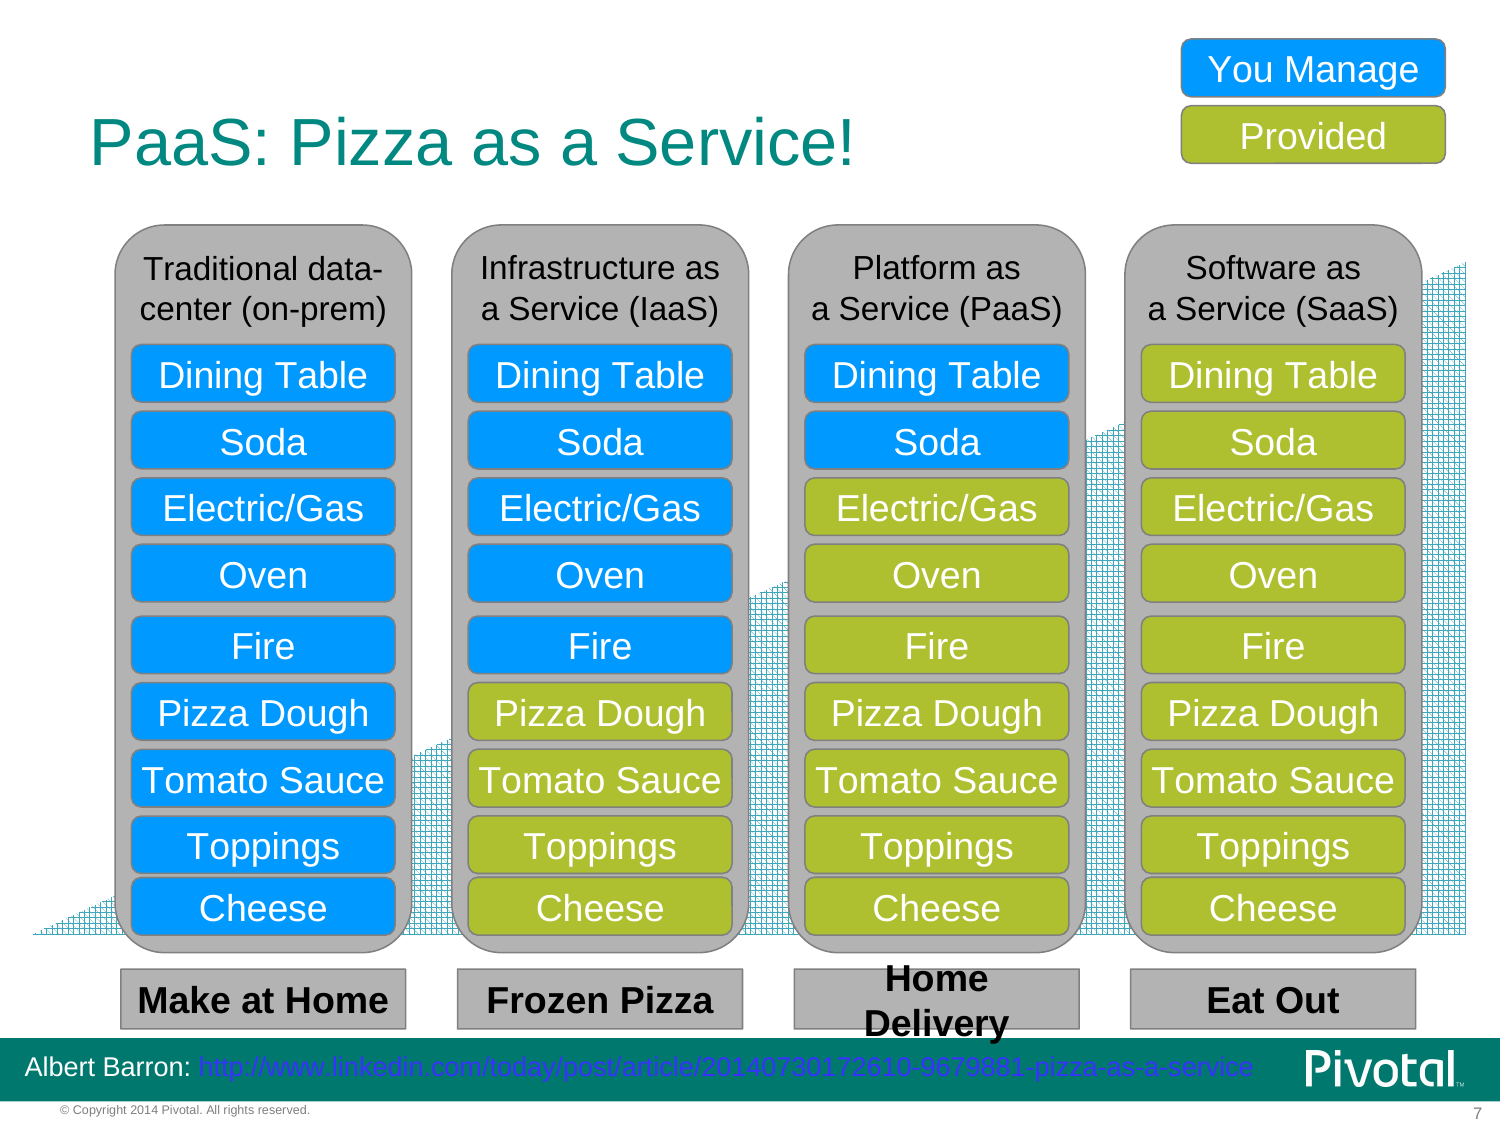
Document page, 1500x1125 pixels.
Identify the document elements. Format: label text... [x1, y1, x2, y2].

picture [737, 261, 801, 937]
text_box Toppings [131, 816, 396, 874]
picture [1073, 261, 1137, 937]
text_box Frozen Pizza [457, 969, 743, 1029]
picture [29, 261, 127, 937]
text_box Oven [804, 544, 1069, 603]
text_box Dining Table [131, 344, 396, 403]
text_box Tomato Sauce [1141, 749, 1406, 808]
text_box Electric/Gas [468, 477, 733, 536]
text_box Make at Home [120, 969, 406, 1029]
text_box Pizza Dough [1141, 682, 1406, 741]
text_box Dining Table [804, 344, 1069, 403]
text_box Cheese [804, 877, 1069, 936]
text_box Pizza Dough [131, 682, 396, 741]
text_box Tomato Sauce [468, 749, 733, 808]
text_box Electric/Gas [804, 477, 1069, 536]
text_box Soda [804, 411, 1069, 470]
text_box Cheese [131, 877, 396, 936]
picture [1306, 1050, 1464, 1087]
text_box Platform as a Service (PaaS) [788, 224, 1086, 953]
text_box Cheese [1141, 877, 1406, 936]
text_box Tomato Sauce [804, 749, 1069, 808]
text_box Dining Table [468, 344, 733, 403]
text_box Oven [1141, 544, 1406, 603]
text_box Soda [468, 411, 733, 470]
picture [1410, 261, 1471, 937]
text_box Cheese [468, 877, 733, 936]
text_box Tomato Sauce [131, 749, 396, 807]
text_box Toppings [468, 815, 733, 874]
text_box Software as a Service (SaaS) [1124, 224, 1422, 953]
text_box Oven [131, 544, 396, 602]
text_box Electric/Gas [131, 477, 396, 536]
text_box Toppings [1141, 815, 1406, 874]
text_box Eat Out [1130, 969, 1416, 1029]
text_box You Manage [1181, 38, 1446, 97]
text_box Infrastructure as a Service (IaaS) [451, 224, 749, 953]
text_box Pizza Dough [468, 682, 733, 741]
title PaaS: Pizza as a Service! [75, 45, 1426, 233]
text_box Soda [1141, 411, 1406, 470]
text_box Fire [1141, 616, 1406, 674]
text_box Oven [468, 544, 733, 603]
text_box Electric/Gas [1141, 477, 1406, 536]
text_box Provided [1181, 105, 1446, 164]
text_box Traditional data- center (on-prem) [115, 224, 412, 953]
picture [400, 261, 464, 937]
text_box Albert Barron: http://www.linkedin.com/today/post/article/20140730172610-9679881-pizza-as-a-service [7, 1041, 1279, 1090]
text_box Fire [131, 616, 396, 674]
text_box Pizza Dough [804, 682, 1069, 741]
text_box Toppings [804, 815, 1069, 874]
text_box Dining Table [1141, 344, 1406, 403]
text_box Home Delivery [794, 969, 1080, 1029]
text_box Fire [468, 616, 733, 674]
text_box Fire [804, 616, 1069, 674]
text_box Soda [131, 411, 396, 469]
